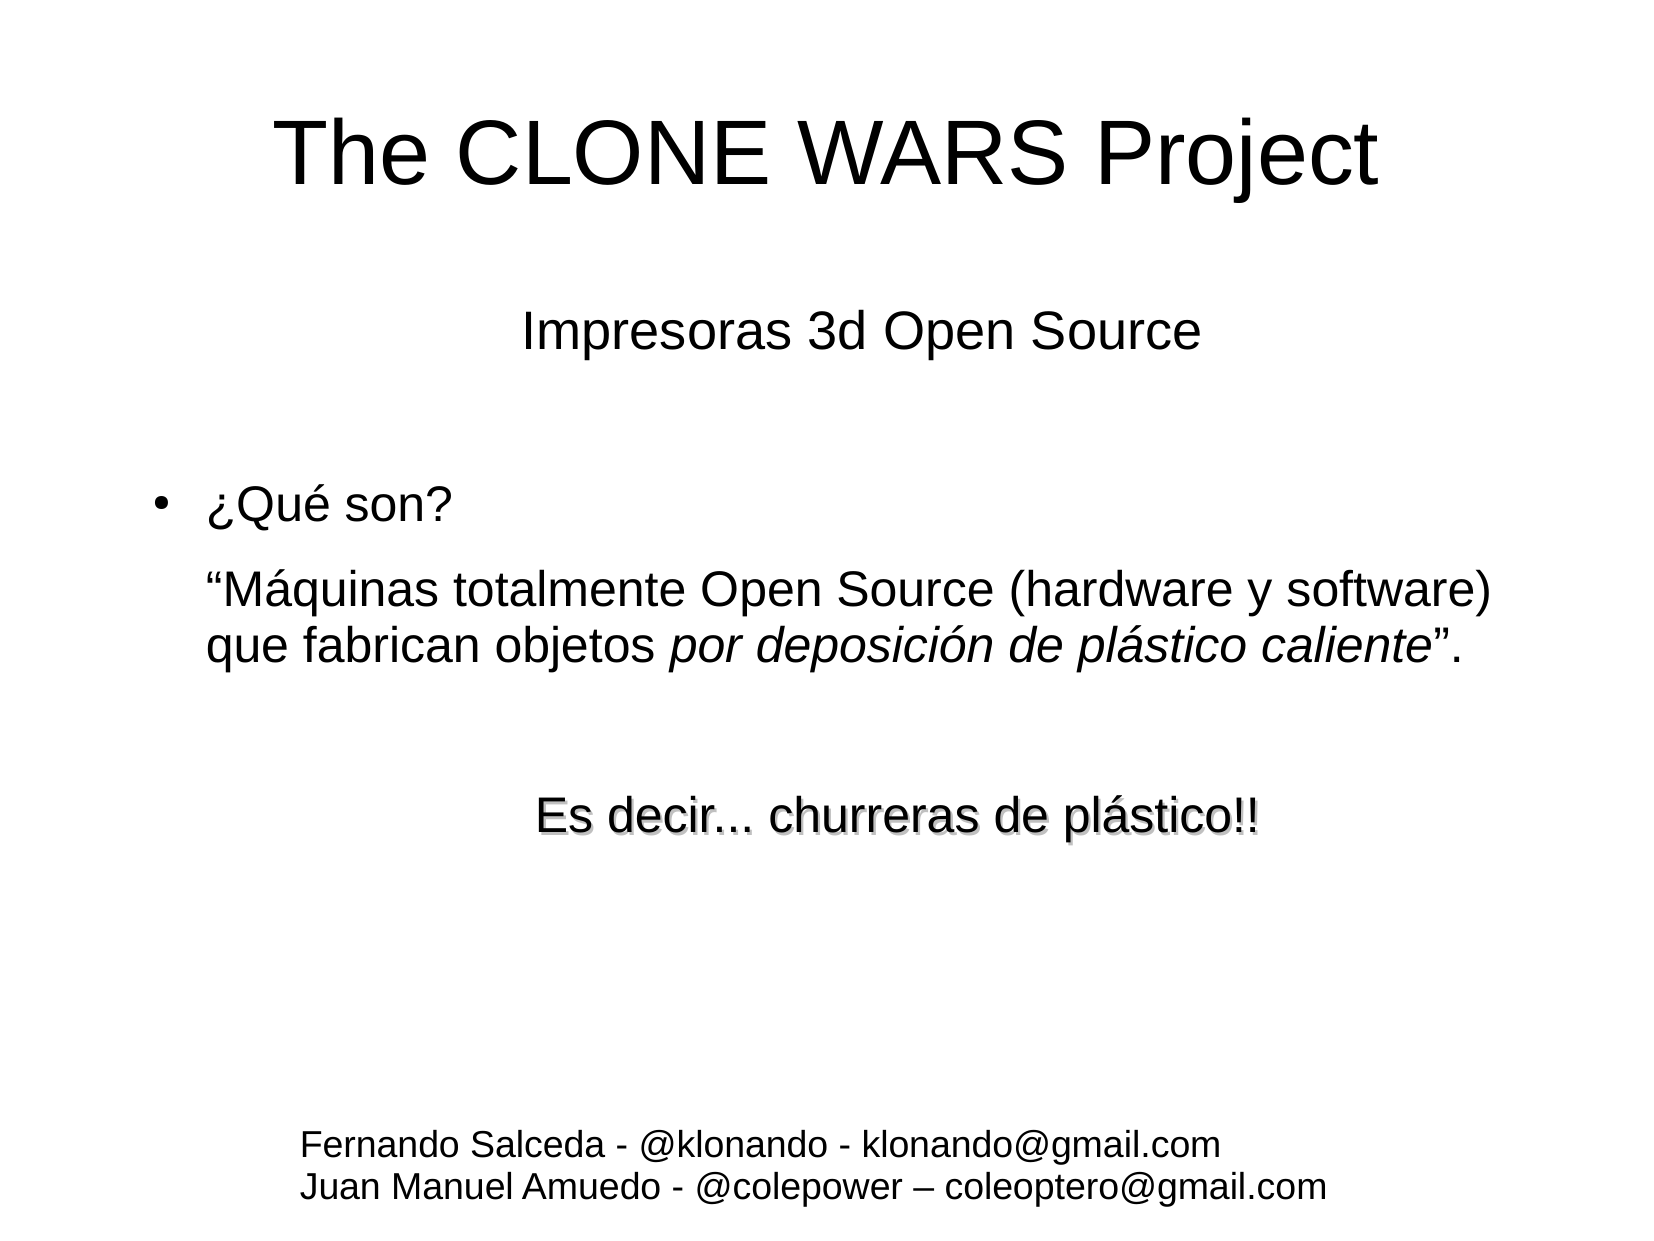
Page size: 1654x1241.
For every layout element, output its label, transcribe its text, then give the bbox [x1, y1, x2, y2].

title The CLONE WARS Project [82, 49, 1571, 257]
list Impresoras 3d Open Source ¿Qué son? “Máquinas totalmente Open Source (hardware y software) que fabrican objetos por deposición de plástico caliente”. Es decir... churreras de plástico!! [135, 300, 1591, 1021]
text_box Fernando Salceda - @klonando - klonando@gmail.com Juan Manuel Amuedo - @colepower – coleoptero@gmail.com [285, 1116, 1343, 1216]
